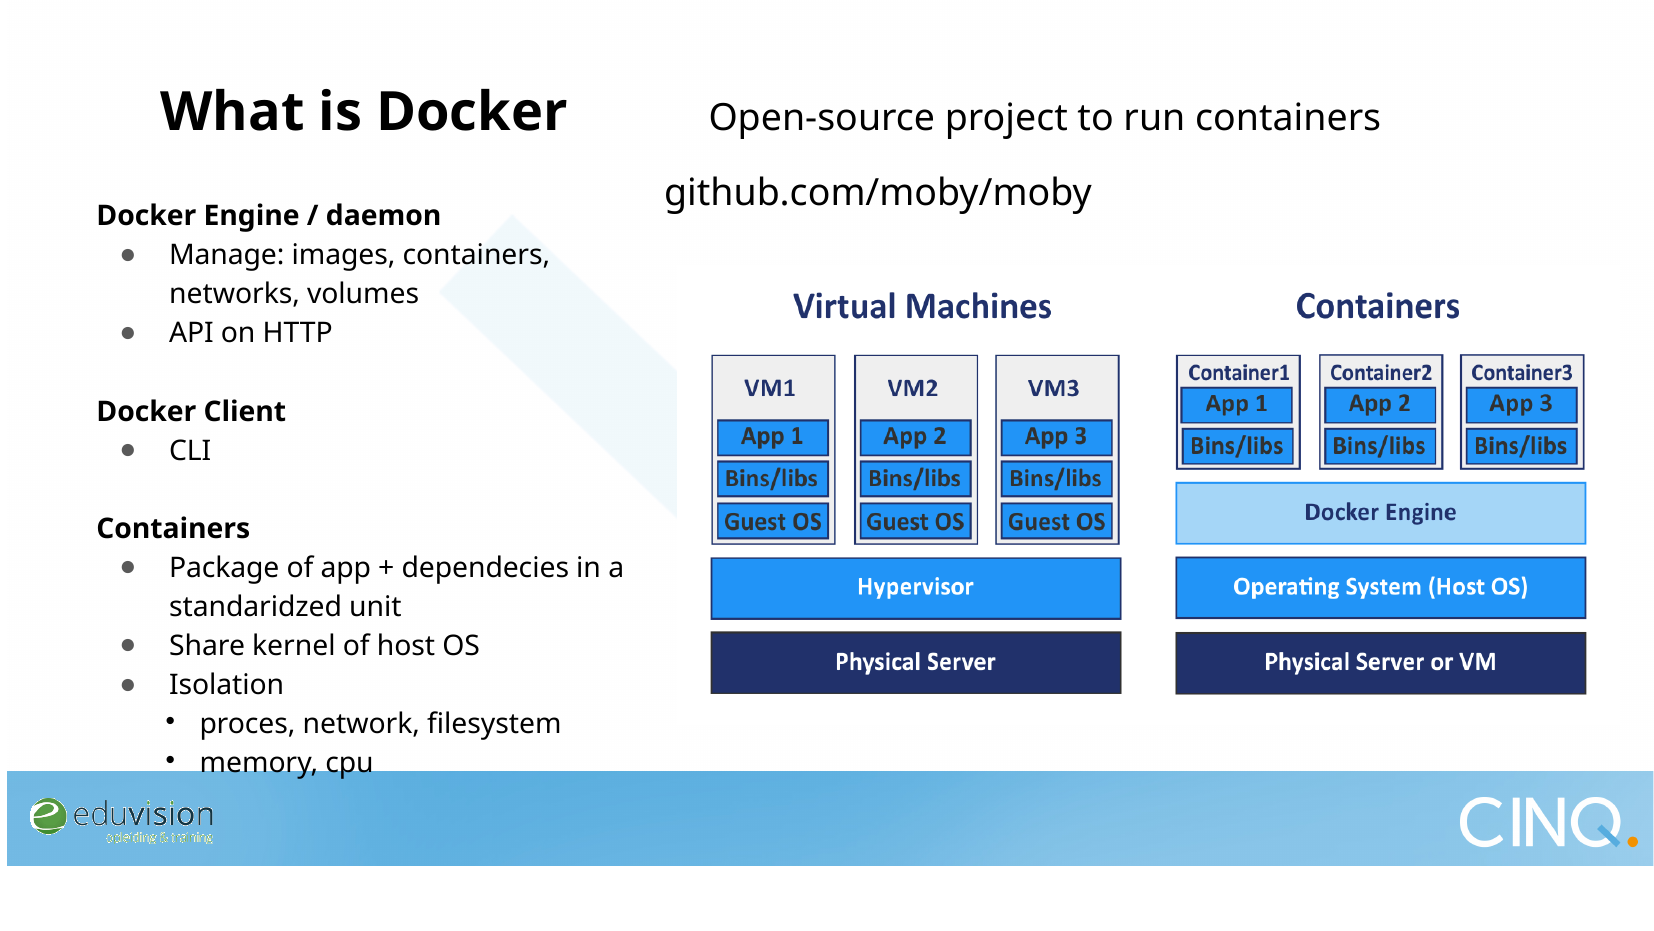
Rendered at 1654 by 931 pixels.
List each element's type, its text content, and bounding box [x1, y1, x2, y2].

picture [7, 0, 1654, 866]
list What is Docker Open-source project to run containers github.com/moby/moby [81, 59, 1595, 207]
text_box Docker Engine / daemon Manage: images, containers, networks, volumes API on HTTP Docker Client CLI Containers Package of app + dependecies in a standaridzed unit Share kernel of host OS Isolation proces, network, filesystem memory, cpu [81, 177, 650, 798]
